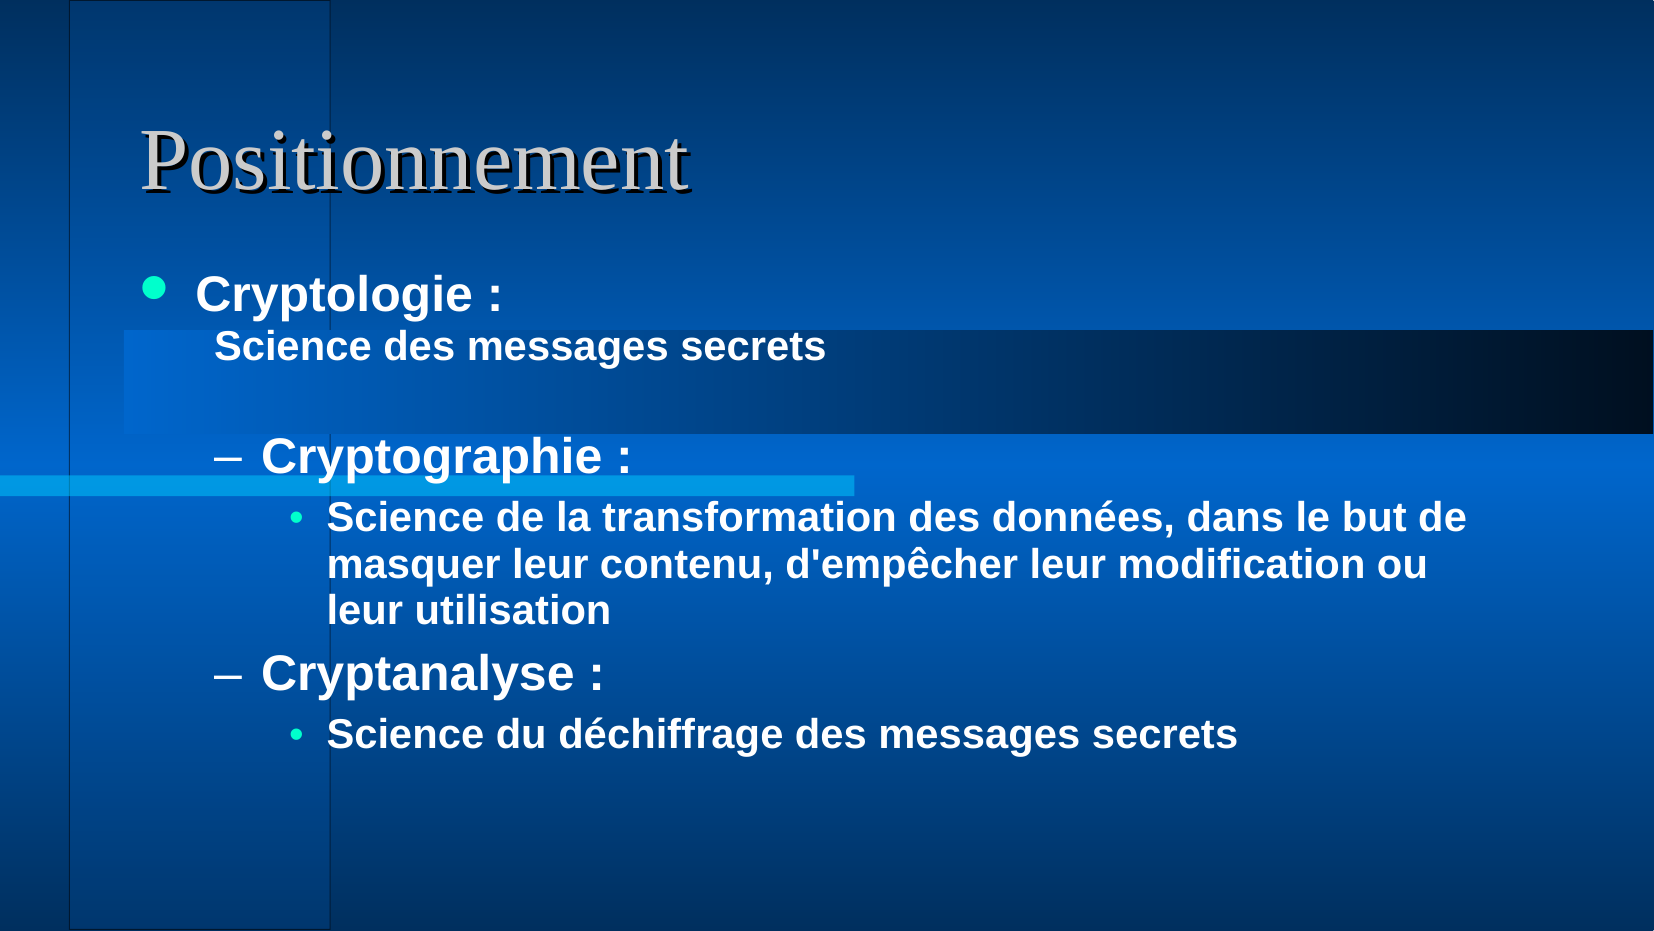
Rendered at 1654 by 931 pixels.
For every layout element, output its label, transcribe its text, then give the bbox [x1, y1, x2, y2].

title Positionnement [124, 82, 1530, 238]
list Cryptologie : Science des messages secrets Cryptographie : Science de la transformation des données, dans le but de masquer leur contenu, d'empêcher leur modification ou leur utilisation Cryptanalyse : Science du déchiffrage des messages secrets [124, 268, 1530, 885]
